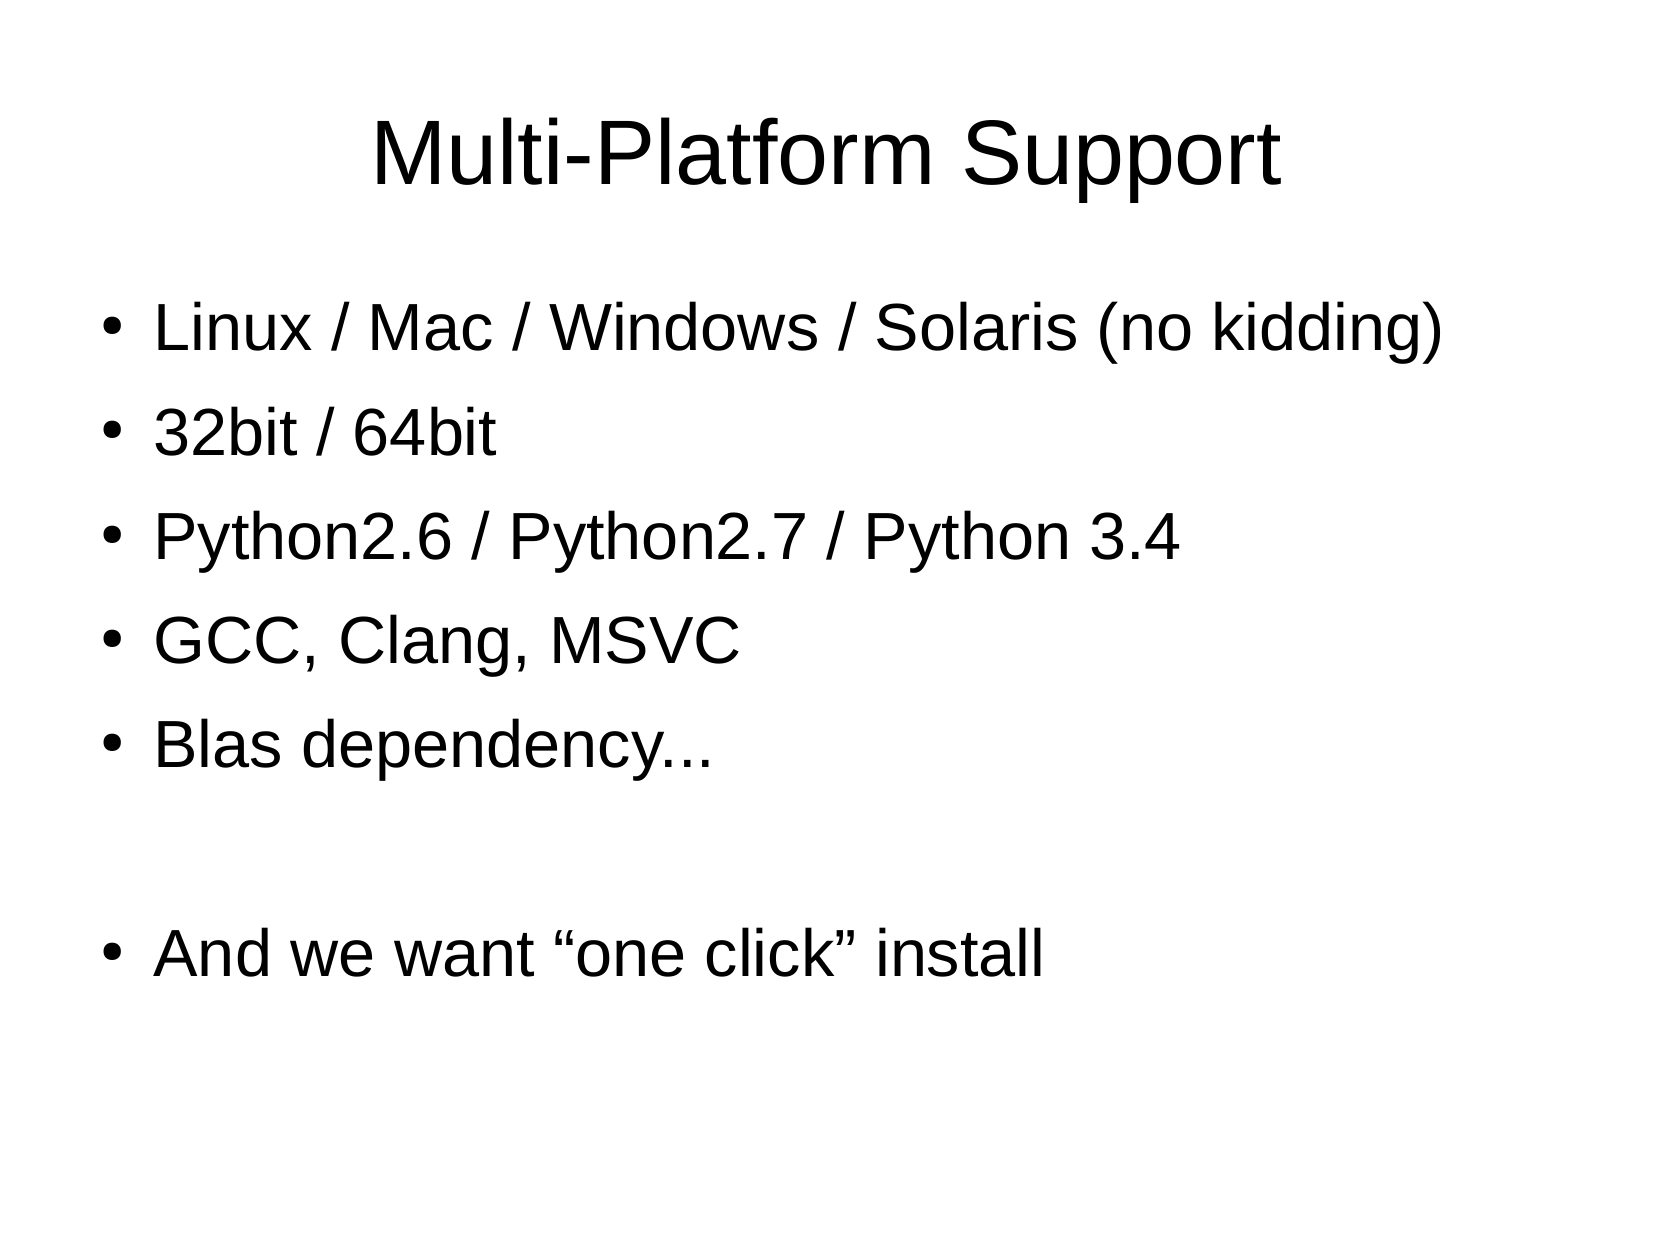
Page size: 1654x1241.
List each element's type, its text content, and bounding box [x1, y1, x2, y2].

list Linux / Mac / Windows / Solaris (no kidding) 32bit / 64bit Python2.6 / Python2.7 / Python 3.4 GCC, Clang, MSVC Blas dependency... And we want “one click” install [82, 290, 1571, 1010]
title Multi-Platform Support [82, 49, 1571, 257]
